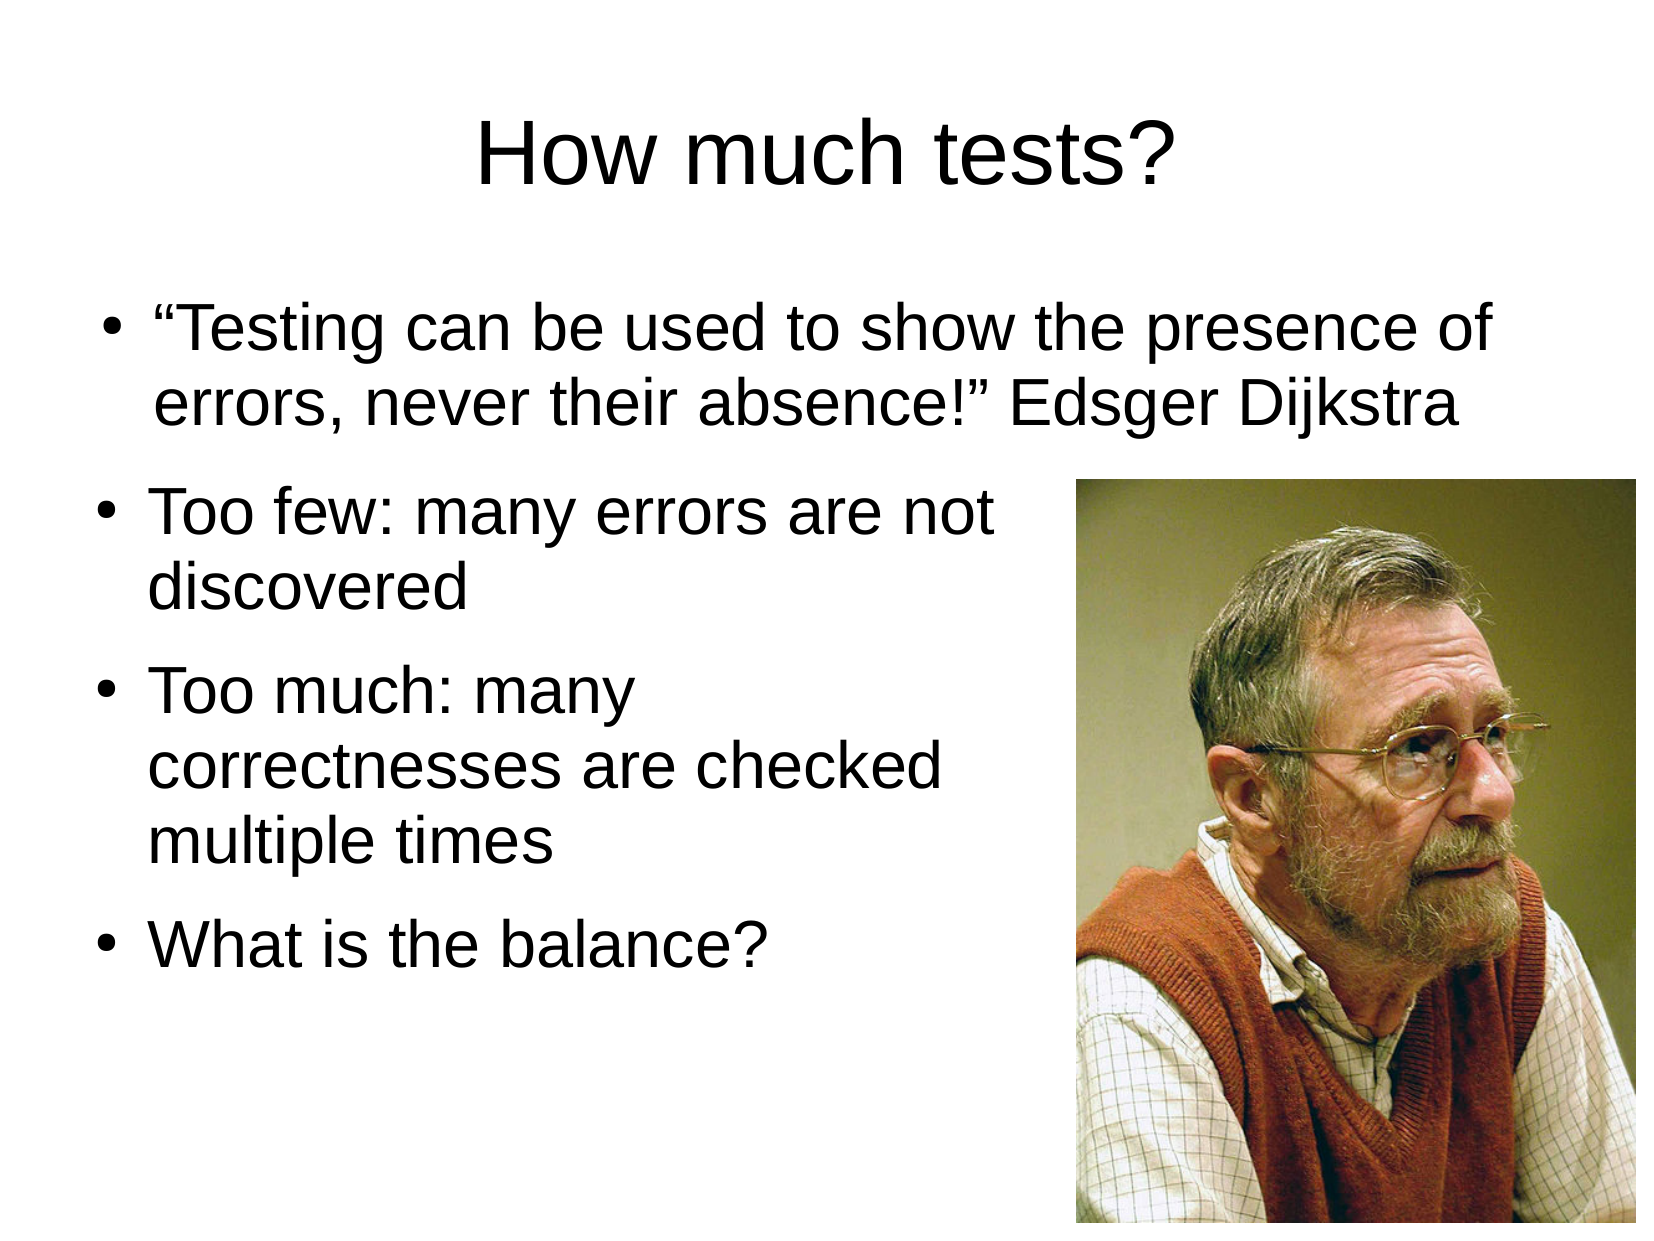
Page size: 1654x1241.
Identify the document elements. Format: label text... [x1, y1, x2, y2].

picture [1076, 479, 1636, 1223]
list Too few: many errors are not discovered Too much: many correctnesses are checked multiple times What is the balance? [76, 474, 1015, 1195]
title How much tests? [82, 49, 1571, 257]
list “Testing can be used to show the presence of errors, never their absence!” Edsger Dijkstra [82, 290, 1571, 634]
